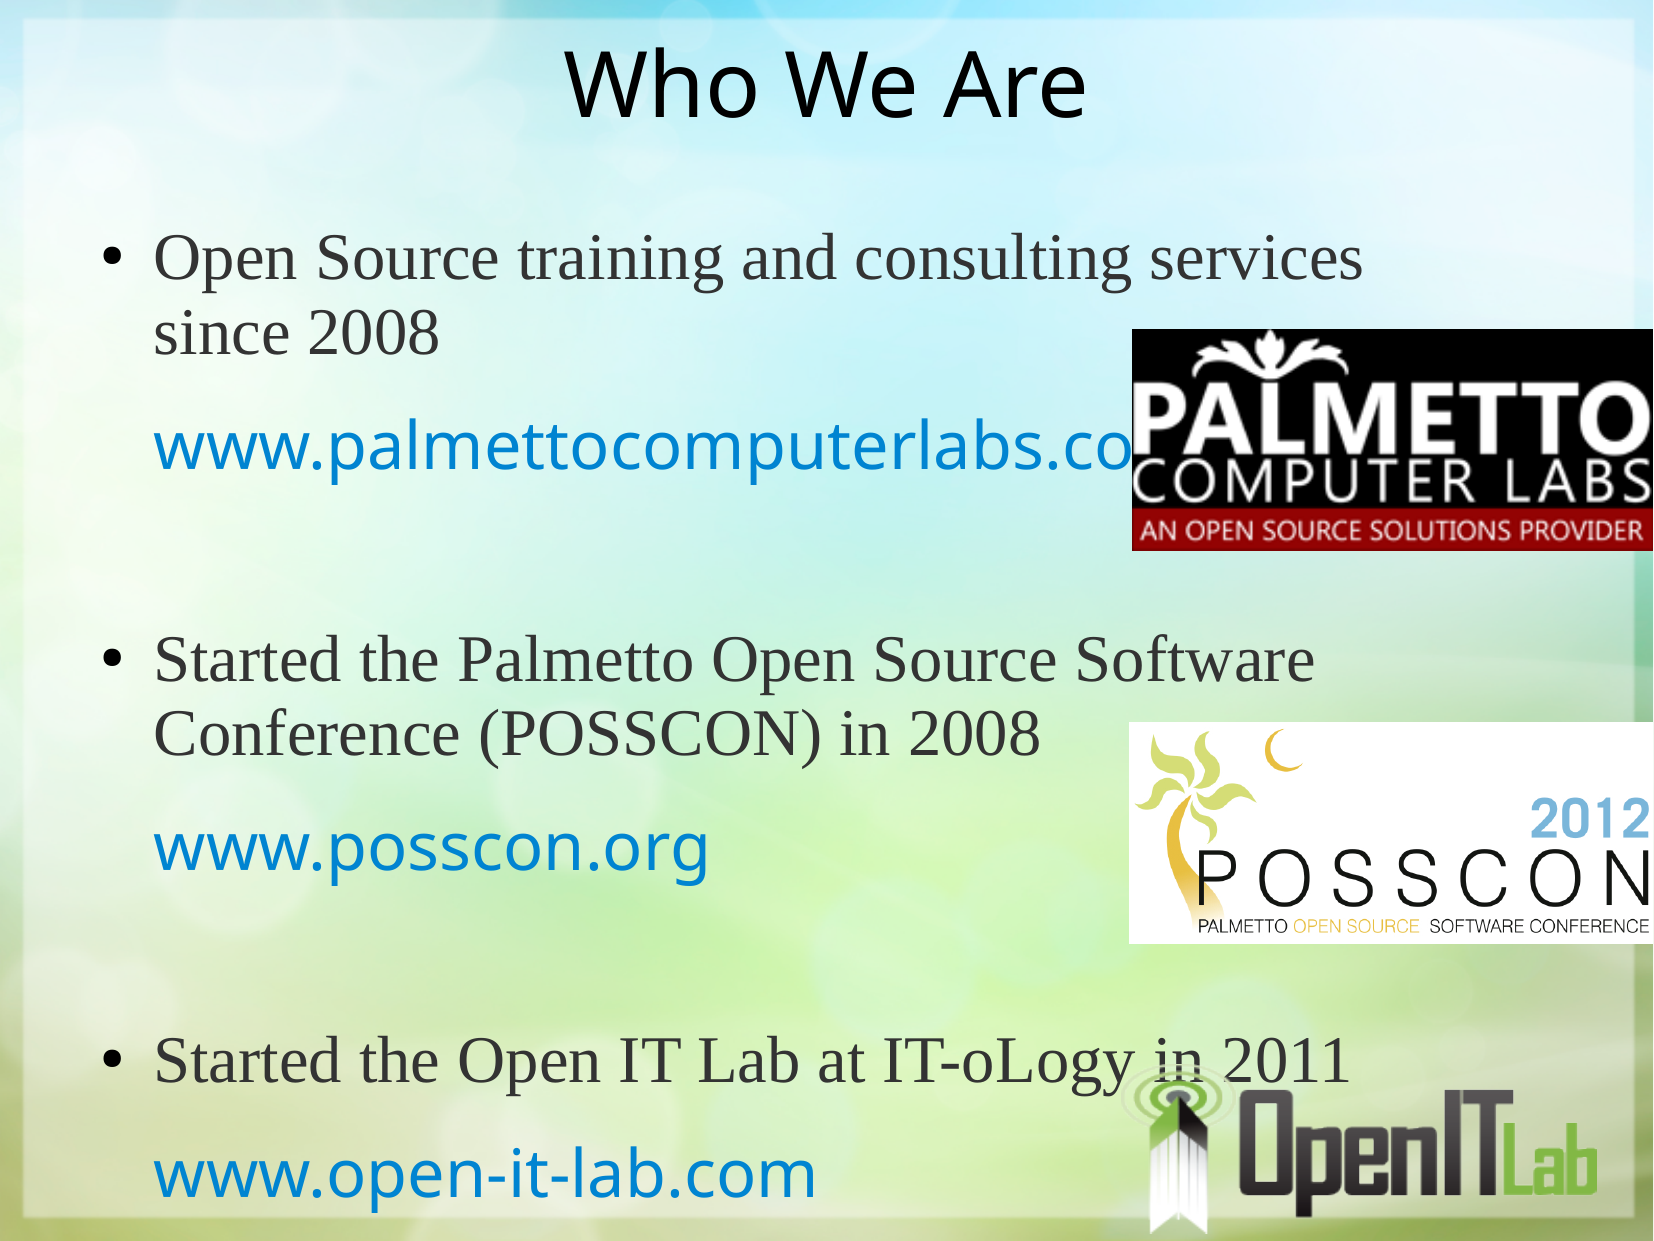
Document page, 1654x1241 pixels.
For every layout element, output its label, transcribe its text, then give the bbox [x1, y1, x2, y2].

picture [0, 0, 1654, 1241]
title Who We Are [82, 0, 1571, 186]
list Open Source training and consulting services since 2008 www.palmettocomputerlabs.com Started the Palmetto Open Source Software Conference (POSSCON) in 2008 www.posscon.org Started the Open IT Lab at IT-oLogy in 2011 www.open-it-lab.com [82, 220, 1373, 1189]
